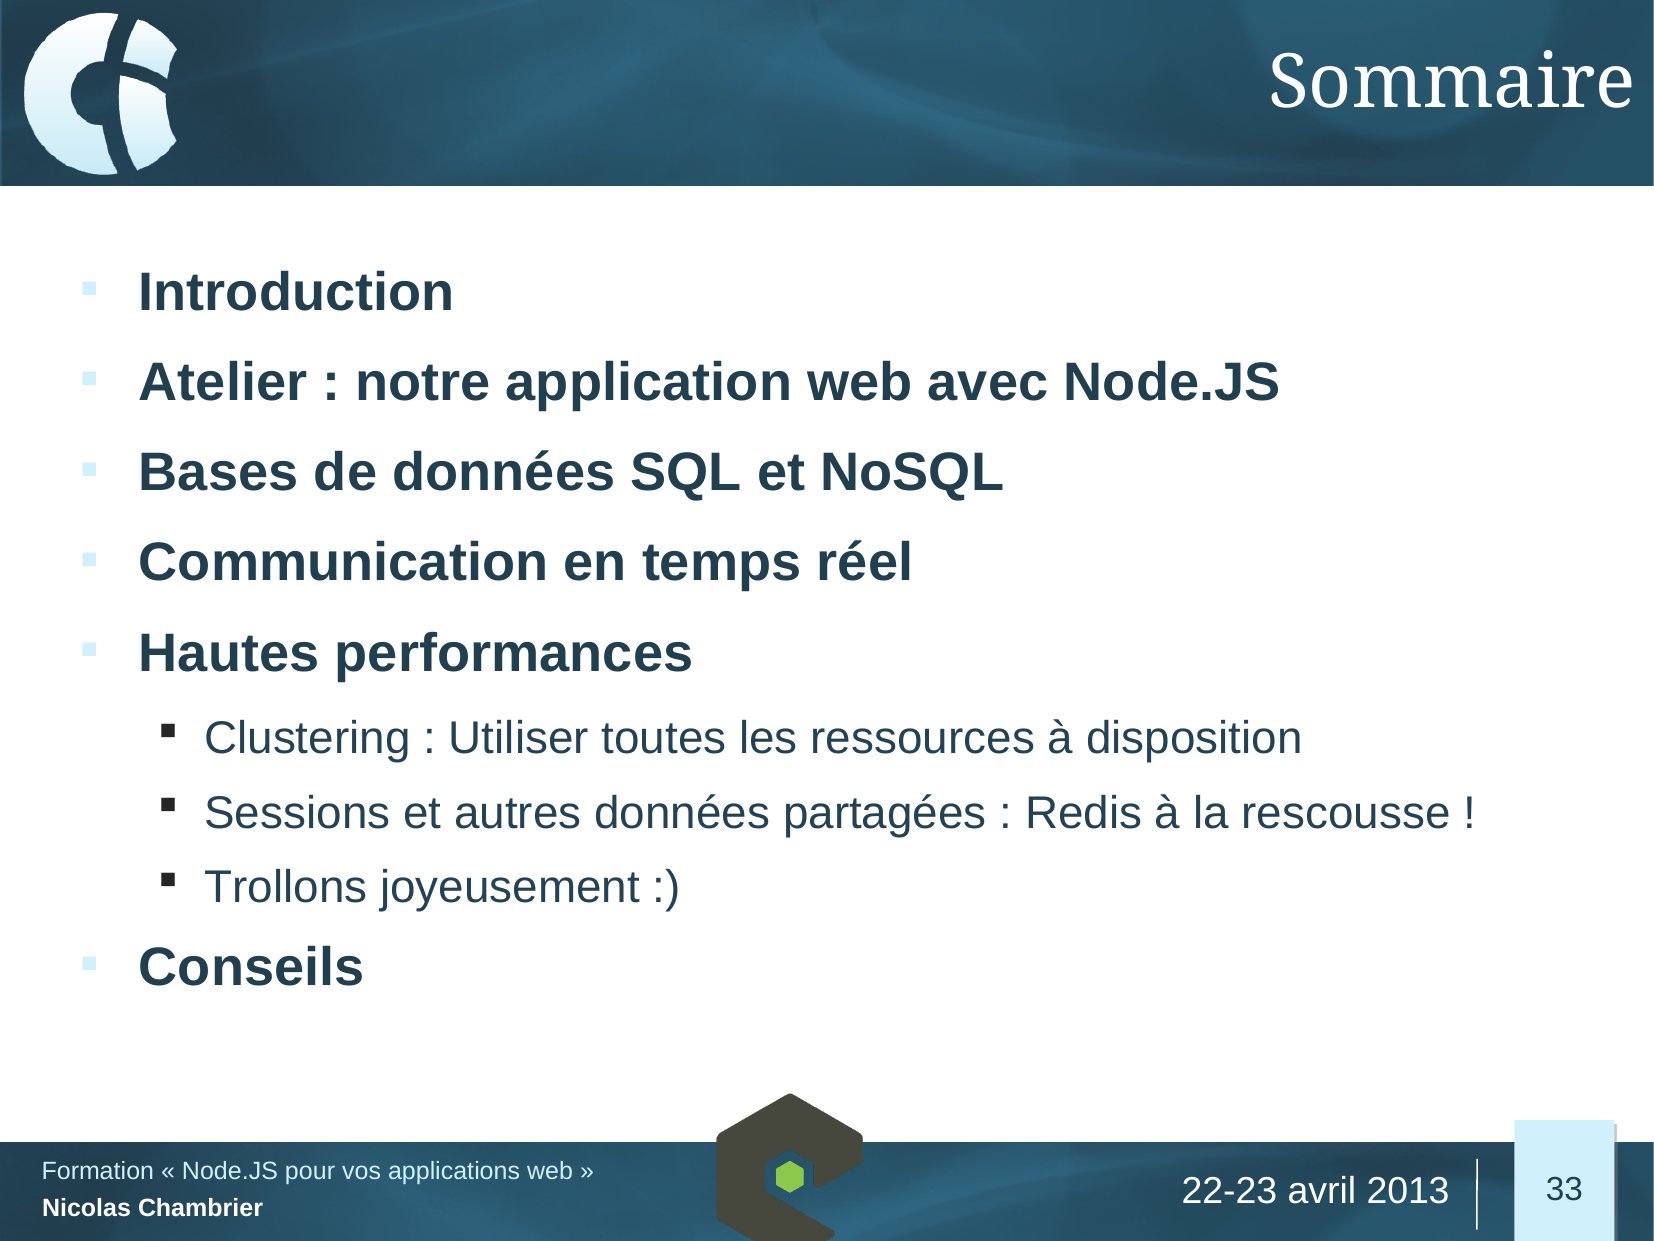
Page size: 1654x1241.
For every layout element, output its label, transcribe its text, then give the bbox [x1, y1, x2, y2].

list Introduction Atelier : notre application web avec Node.JS Bases de données SQL et NoSQL Communication en temps réel Hautes performances Clustering : Utiliser toutes les ressources à disposition Sessions et autres données partagées : Redis à la rescousse ! Trollons joyeusement :) Conseils [82, 257, 1570, 1108]
title Sommaire [226, 32, 1654, 133]
picture [716, 1108, 863, 1241]
picture [0, 0, 221, 187]
